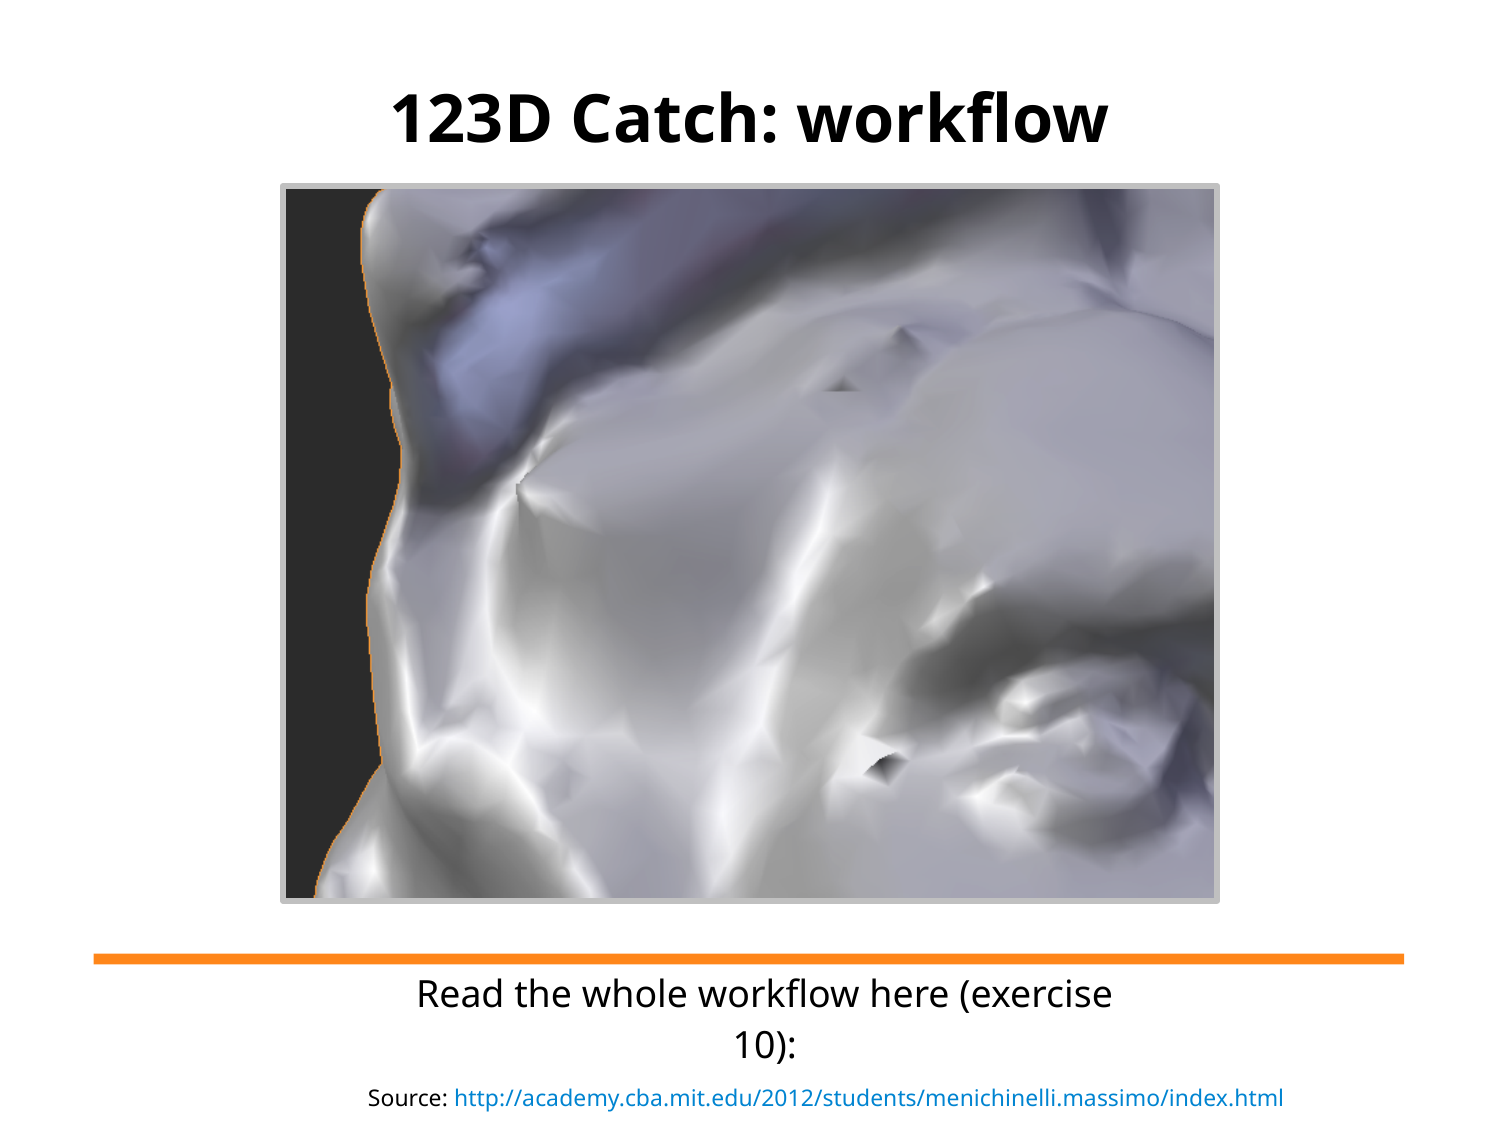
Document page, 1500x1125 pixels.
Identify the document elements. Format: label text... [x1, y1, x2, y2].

picture [0, 0, 1500, 1125]
text_box Source: http://academy.cba.mit.edu/2012/students/menichinelli.massimo/index.html [353, 1074, 1211, 1119]
text_box Read the whole workflow here (exercise 10): [382, 960, 1148, 1024]
title 123D Catch: workflow [75, 44, 1426, 188]
